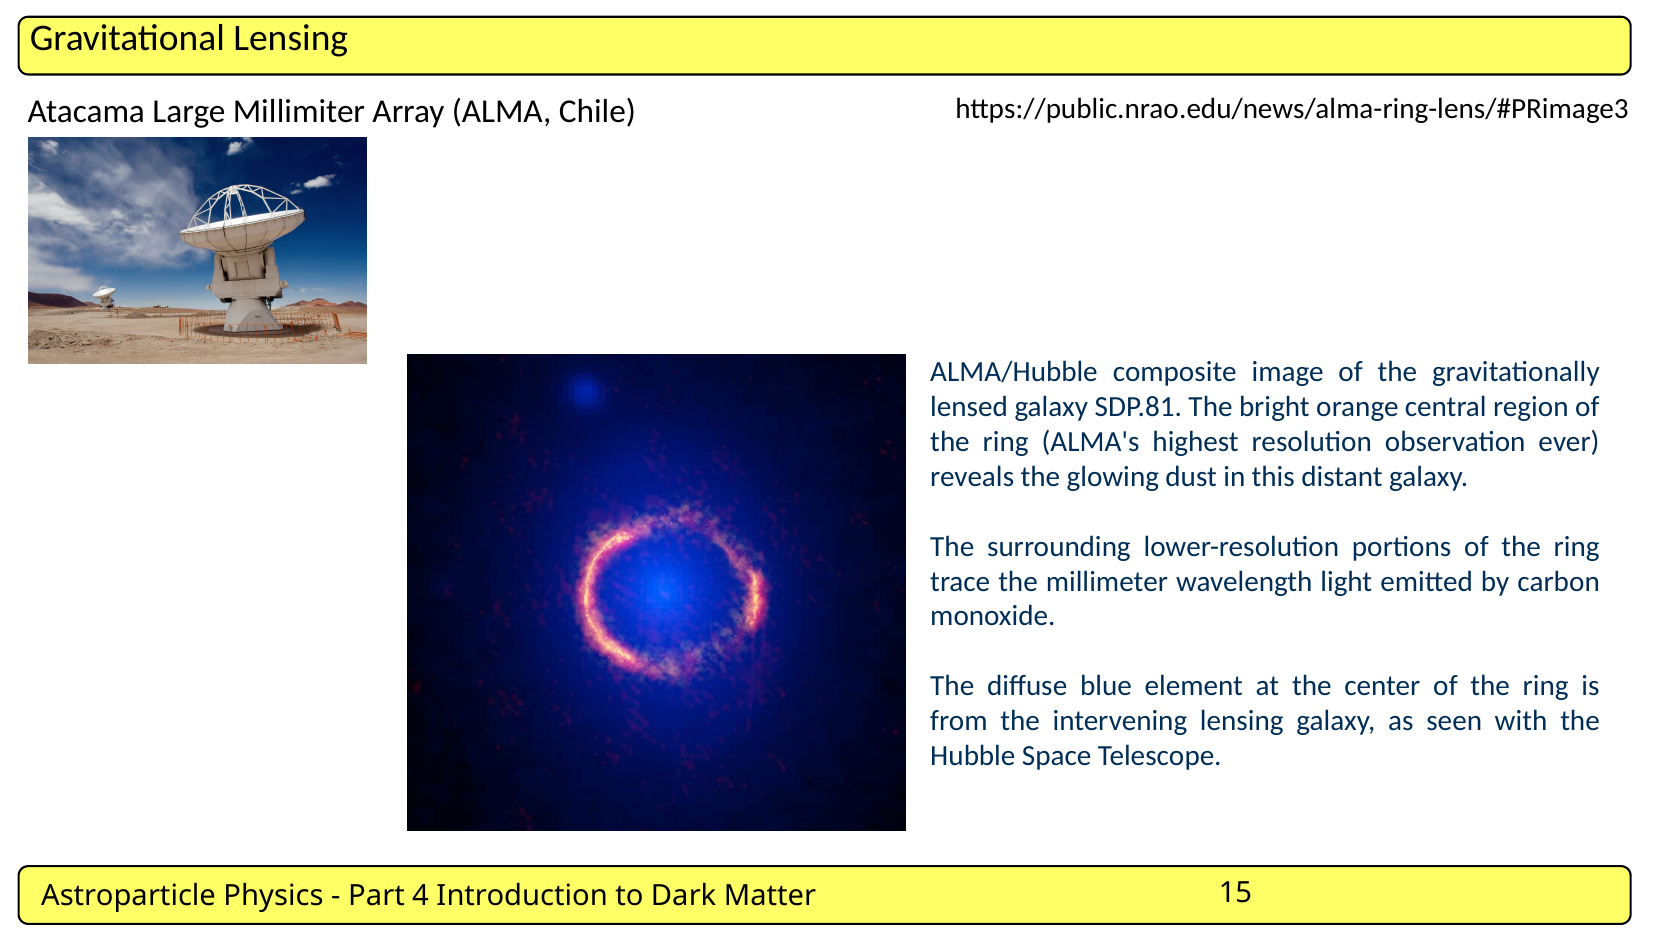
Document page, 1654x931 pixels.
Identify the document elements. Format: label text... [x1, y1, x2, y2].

text_box Atacama Large Millimiter Array (ALMA, Chile) [12, 81, 853, 138]
text_box Gravitational Lensing [15, 15, 367, 77]
picture [407, 354, 906, 831]
picture [28, 137, 367, 364]
text_box Astroparticle Physics - Part 4 Introduction to Dark Matter [40, 876, 939, 931]
text_box https://public.nrao.edu/news/alma-ring-lens/#PRimage3 [941, 82, 1654, 132]
text_box ALMA/Hubble composite image of the gravitationally lensed galaxy SDP.81. The bright orange central region of the ring (ALMA's highest resolution observation ever) reveals the glowing dust in this distant galaxy. The surrounding lower-resolution portions of the ring trace the millimeter wavelength light emitted by carbon monoxide. The diffuse blue element at the center of the ring is from the intervening lensing galaxy, as seen with the Hubble Space Telescope. [915, 345, 1615, 779]
text_box [1218, 873, 1604, 931]
